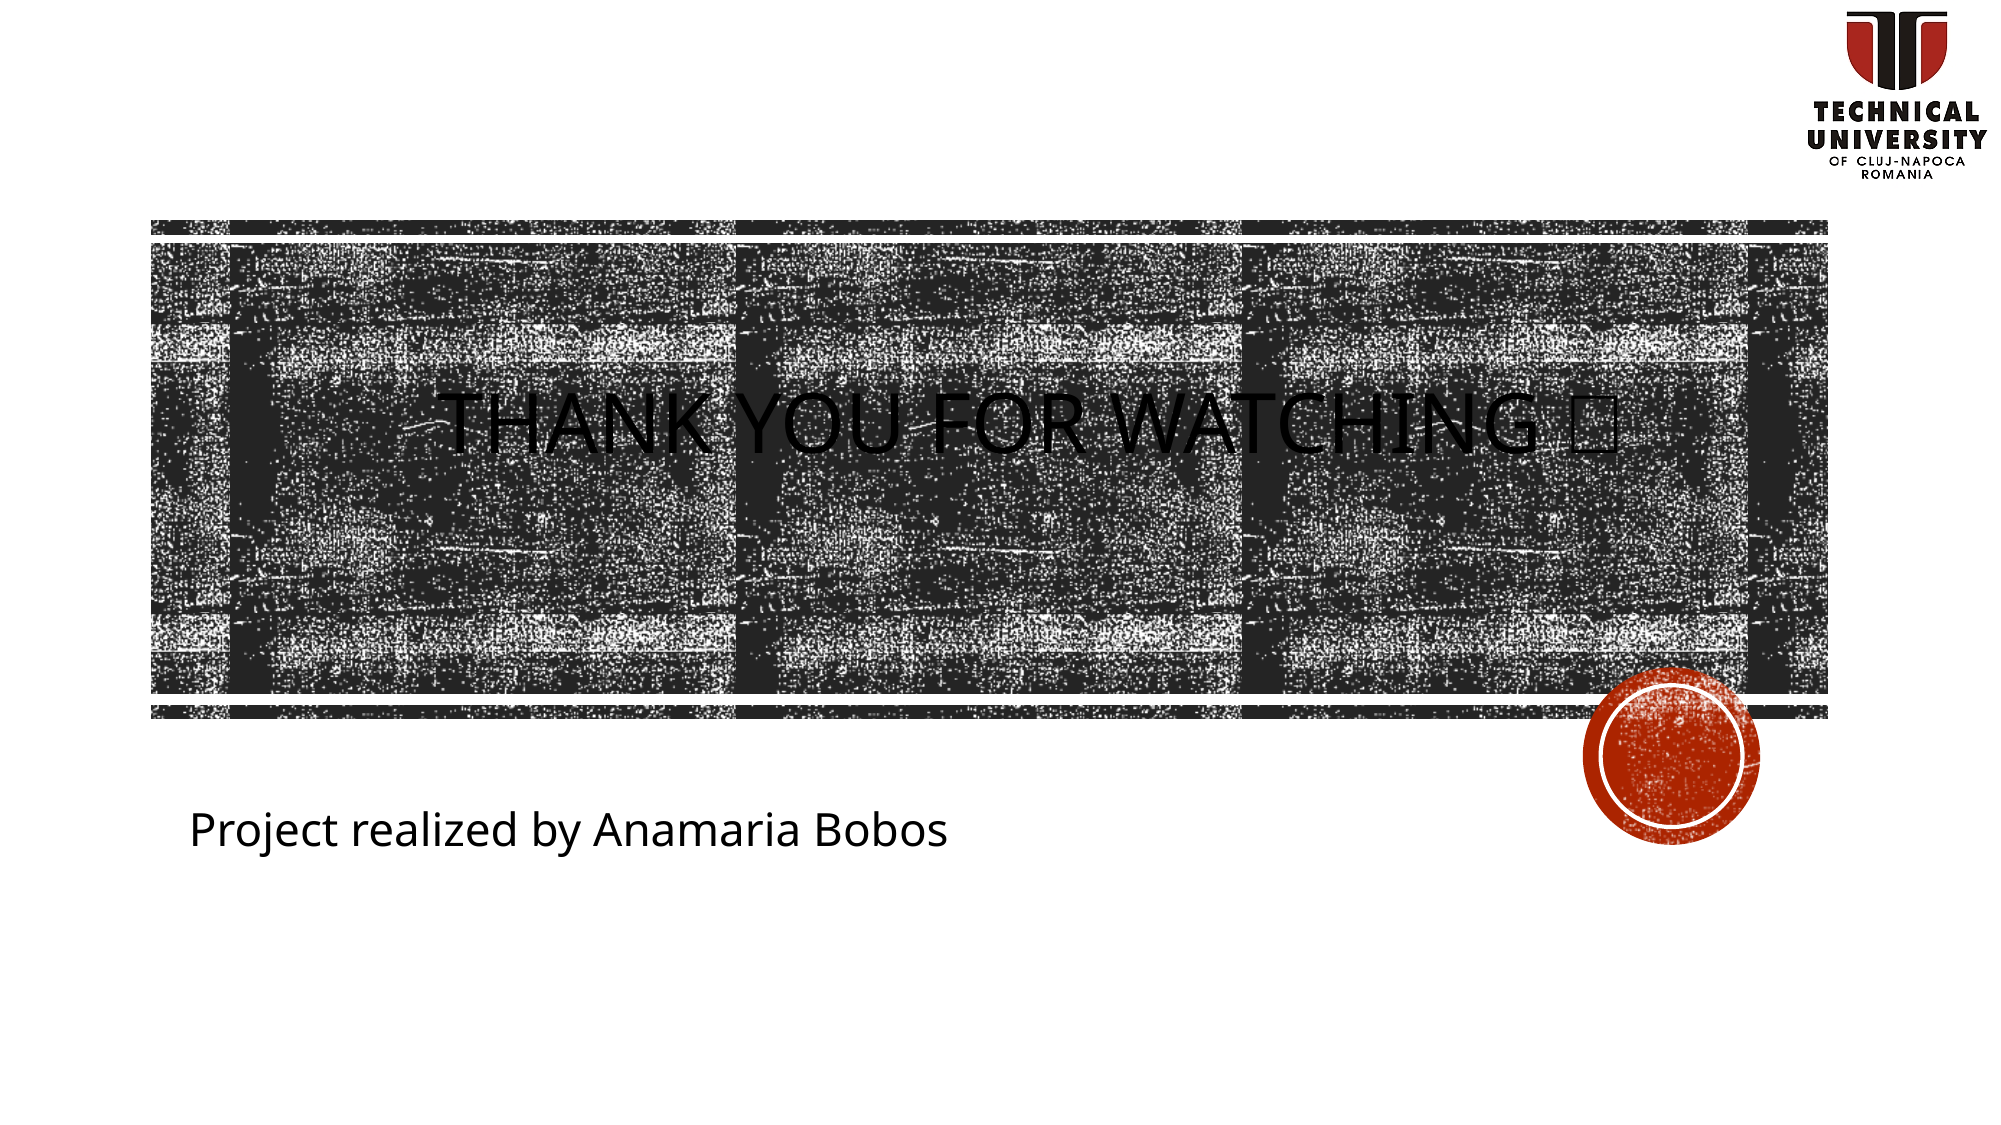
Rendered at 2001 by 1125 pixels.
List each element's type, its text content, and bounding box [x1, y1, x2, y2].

title Thank you for watching  [422, 363, 1949, 596]
picture [1800, 0, 1995, 195]
subtitle Project realized by Anamaria Bobos [174, 799, 1469, 975]
